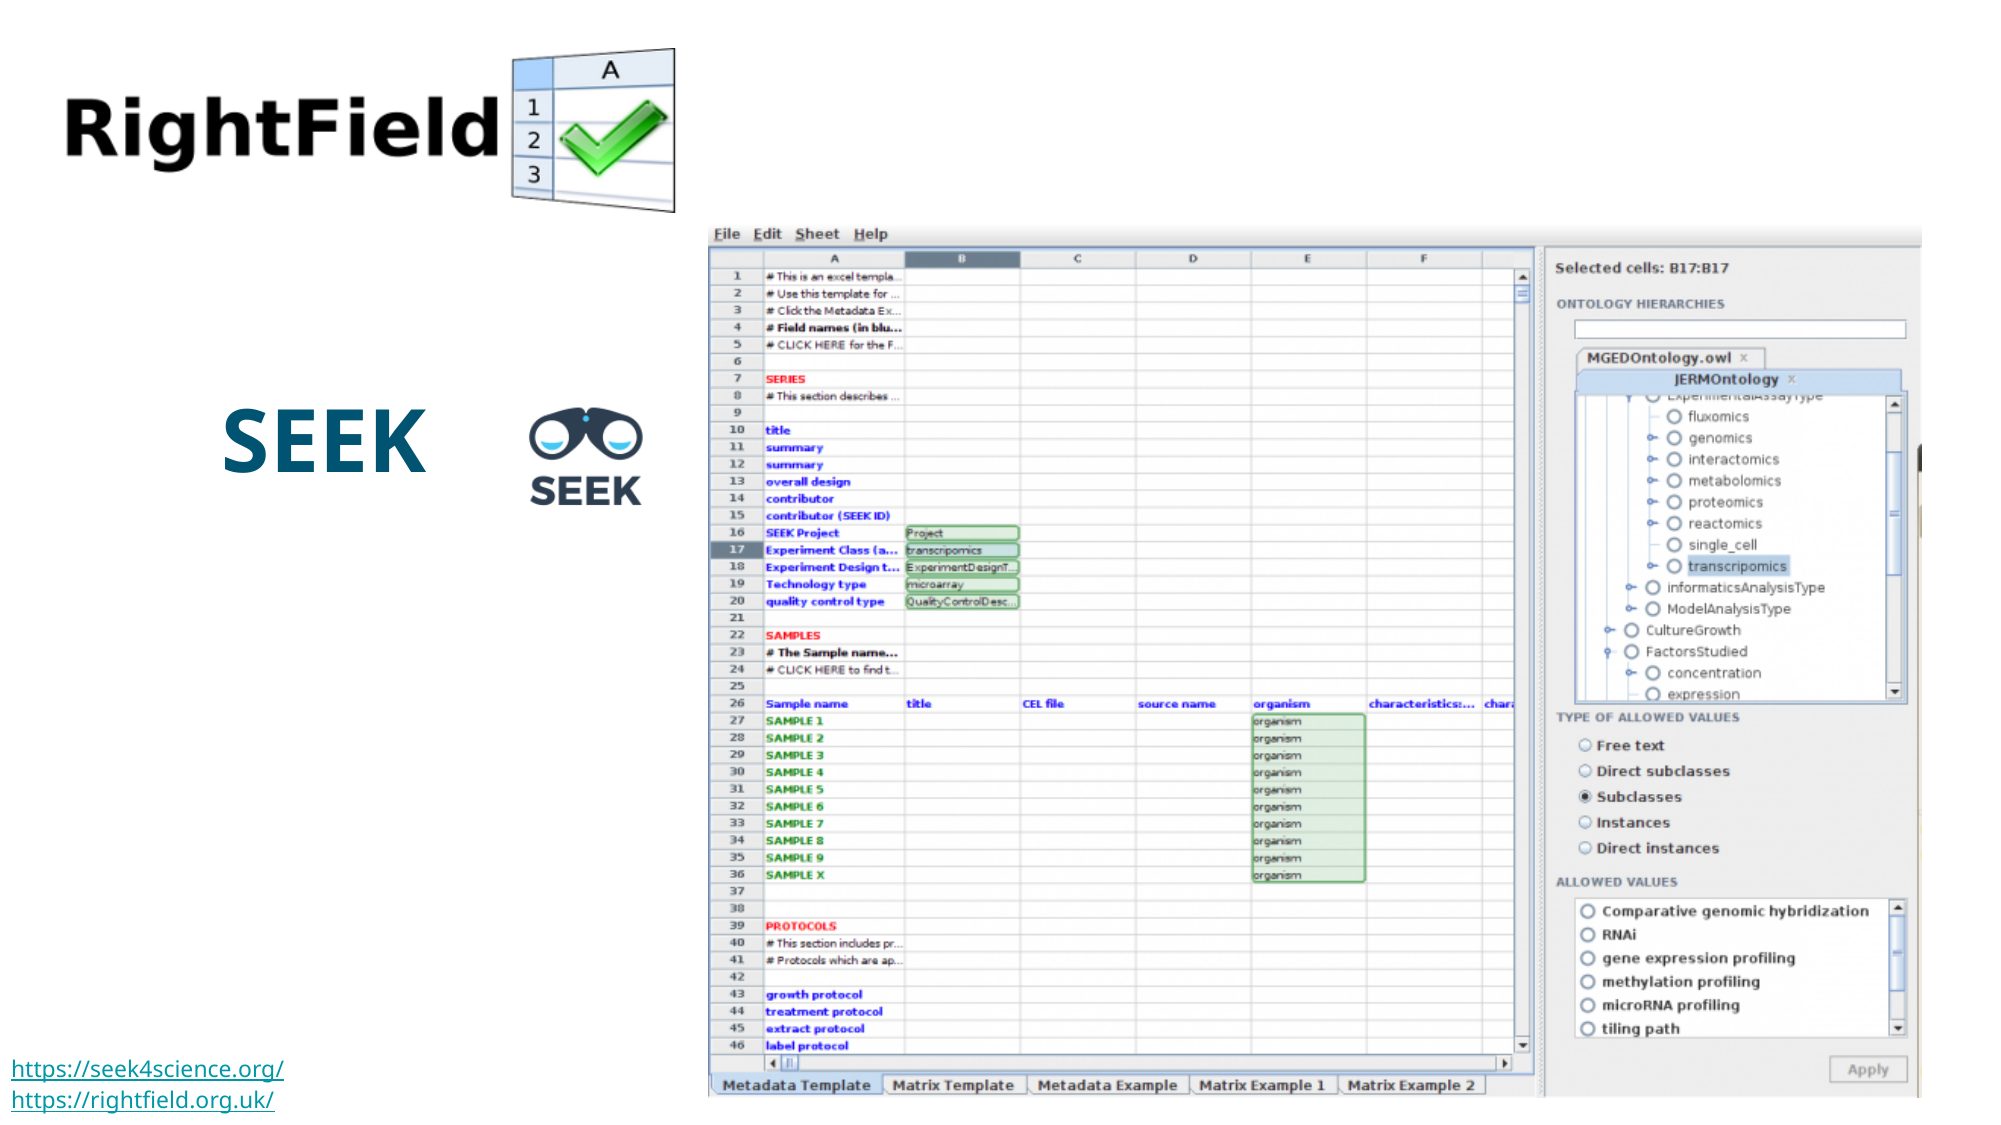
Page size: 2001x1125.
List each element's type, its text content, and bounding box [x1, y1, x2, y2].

text_box SEEK [92, 385, 556, 579]
text_box https://seek4science.org/ https://rightfield.org.uk/ [0, 1048, 384, 1125]
picture [49, 48, 678, 213]
picture [512, 385, 660, 530]
picture [708, 224, 1922, 1098]
